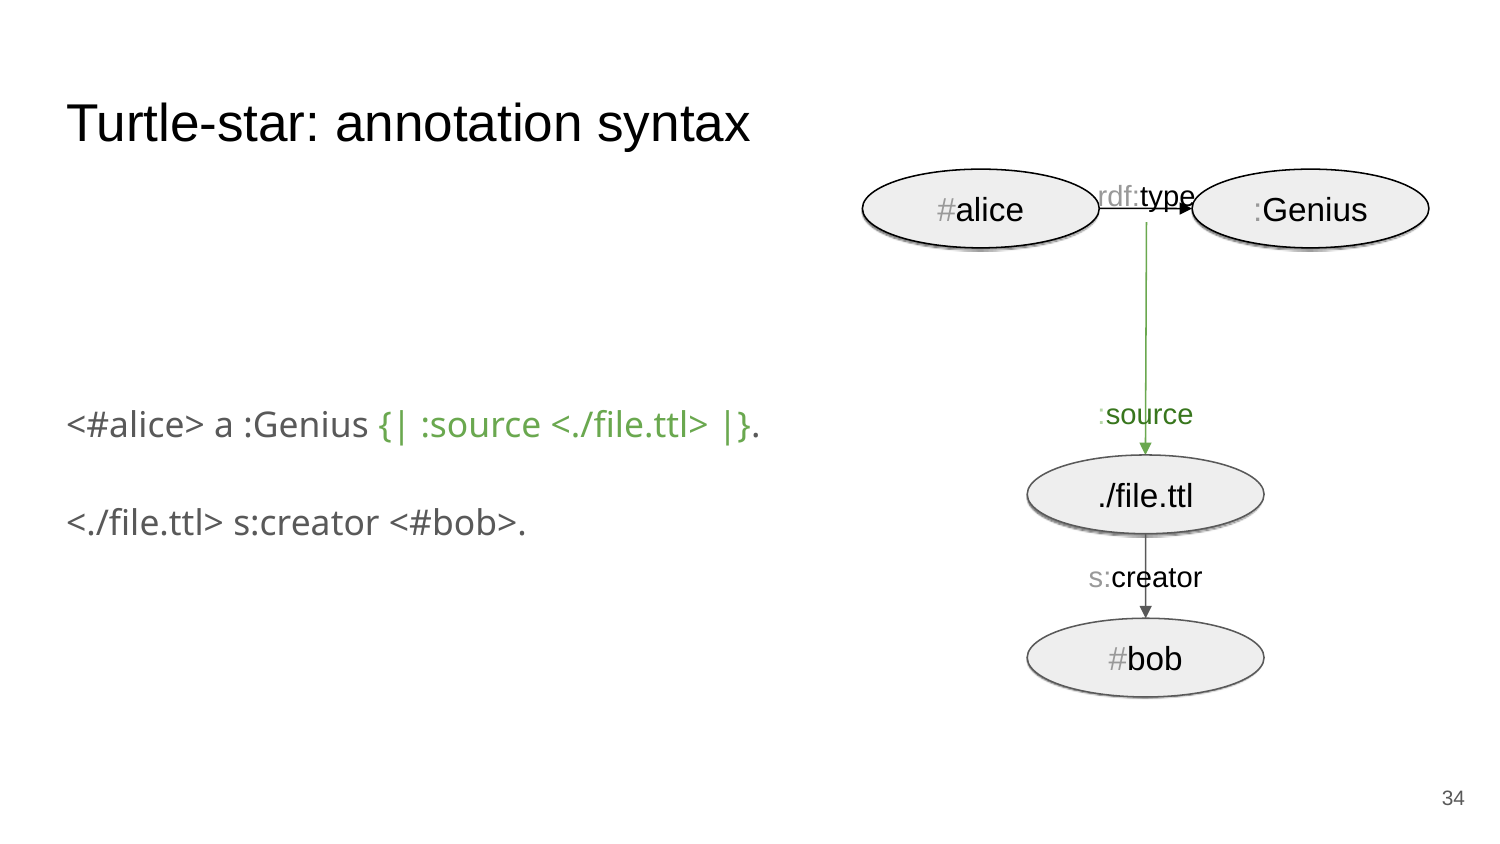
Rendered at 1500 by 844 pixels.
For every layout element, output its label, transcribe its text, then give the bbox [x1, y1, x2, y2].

list <#alice> a :Genius {| :source <./file.ttl> |}. <./file.ttl> s:creator <#bob>. [51, 189, 911, 750]
slide_number <number> [1389, 764, 1480, 830]
text_box #bob [1027, 618, 1265, 697]
text_box s:creator [1027, 548, 1265, 604]
text_box ./file.ttl [1027, 454, 1265, 534]
text_box :Genius [1200, 169, 1429, 248]
text_box rdf:type [1077, 166, 1217, 223]
text_box :source [1027, 384, 1265, 441]
title Turtle-star: annotation syntax [51, 72, 1449, 167]
text_box #alice [862, 169, 1091, 248]
